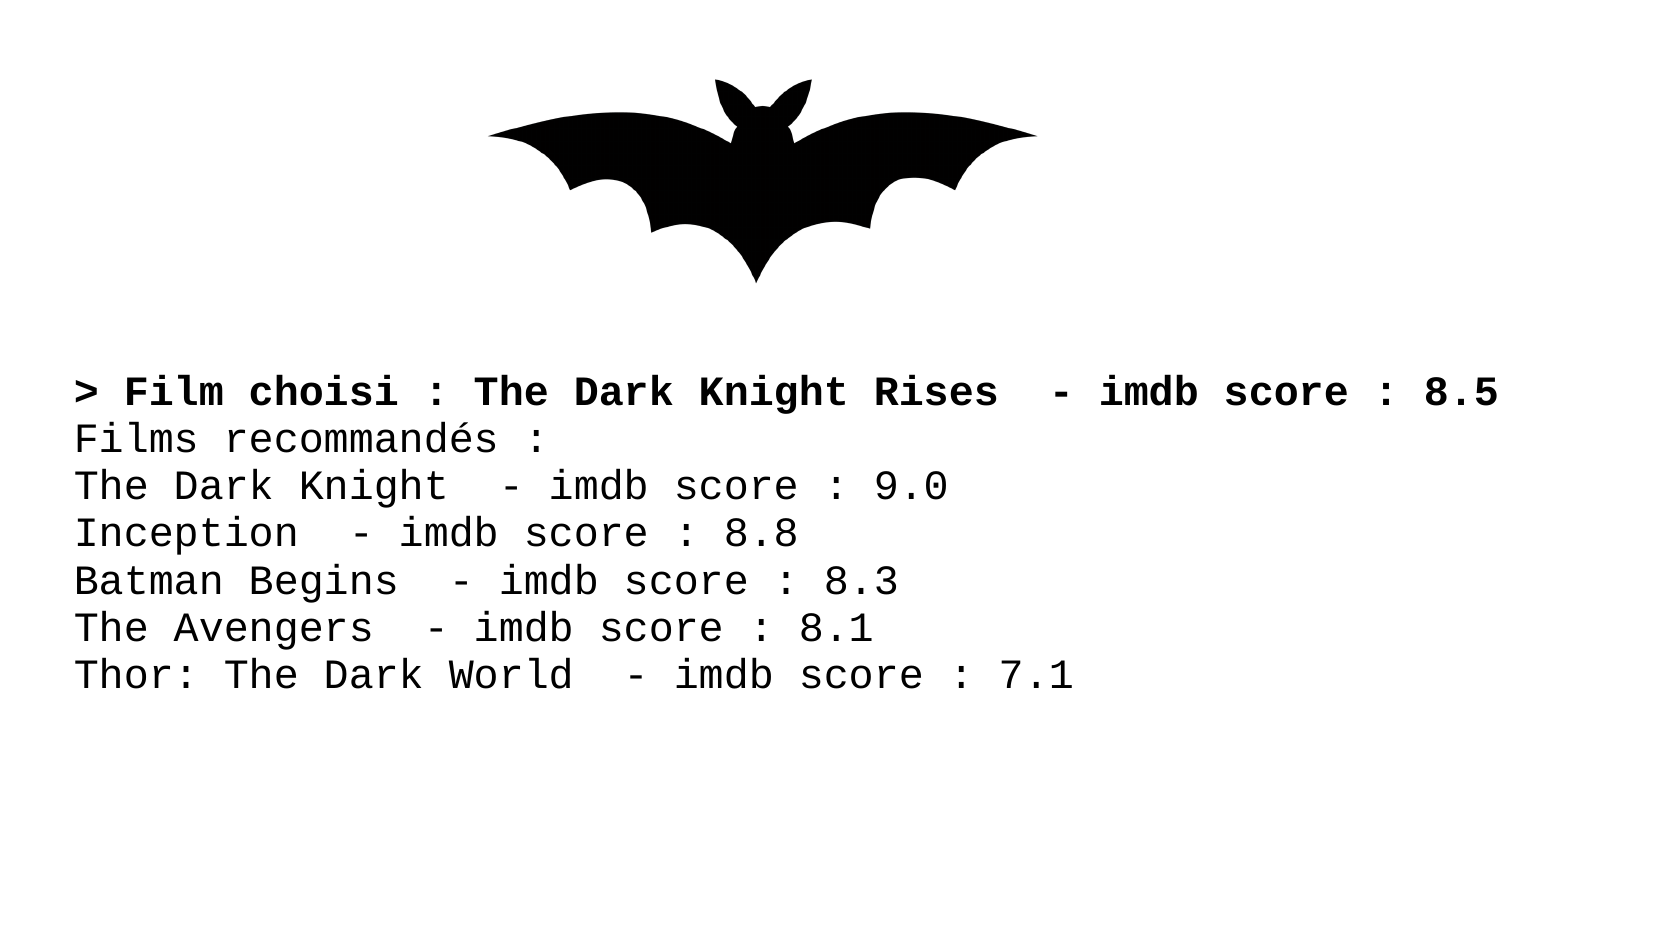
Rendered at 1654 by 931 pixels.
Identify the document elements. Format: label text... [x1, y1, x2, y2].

picture [472, 0, 1049, 461]
text_box > Film choisi : The Dark Knight Rises - imdb score : 8.5 Films recommandés : The Dark Knight - imdb score : 9.0 Inception - imdb score : 8.8 Batman Begins - imdb score : 8.3 The Avengers - imdb score : 8.1 Thor: The Dark World - imdb score : 7.1 [59, 363, 1630, 709]
